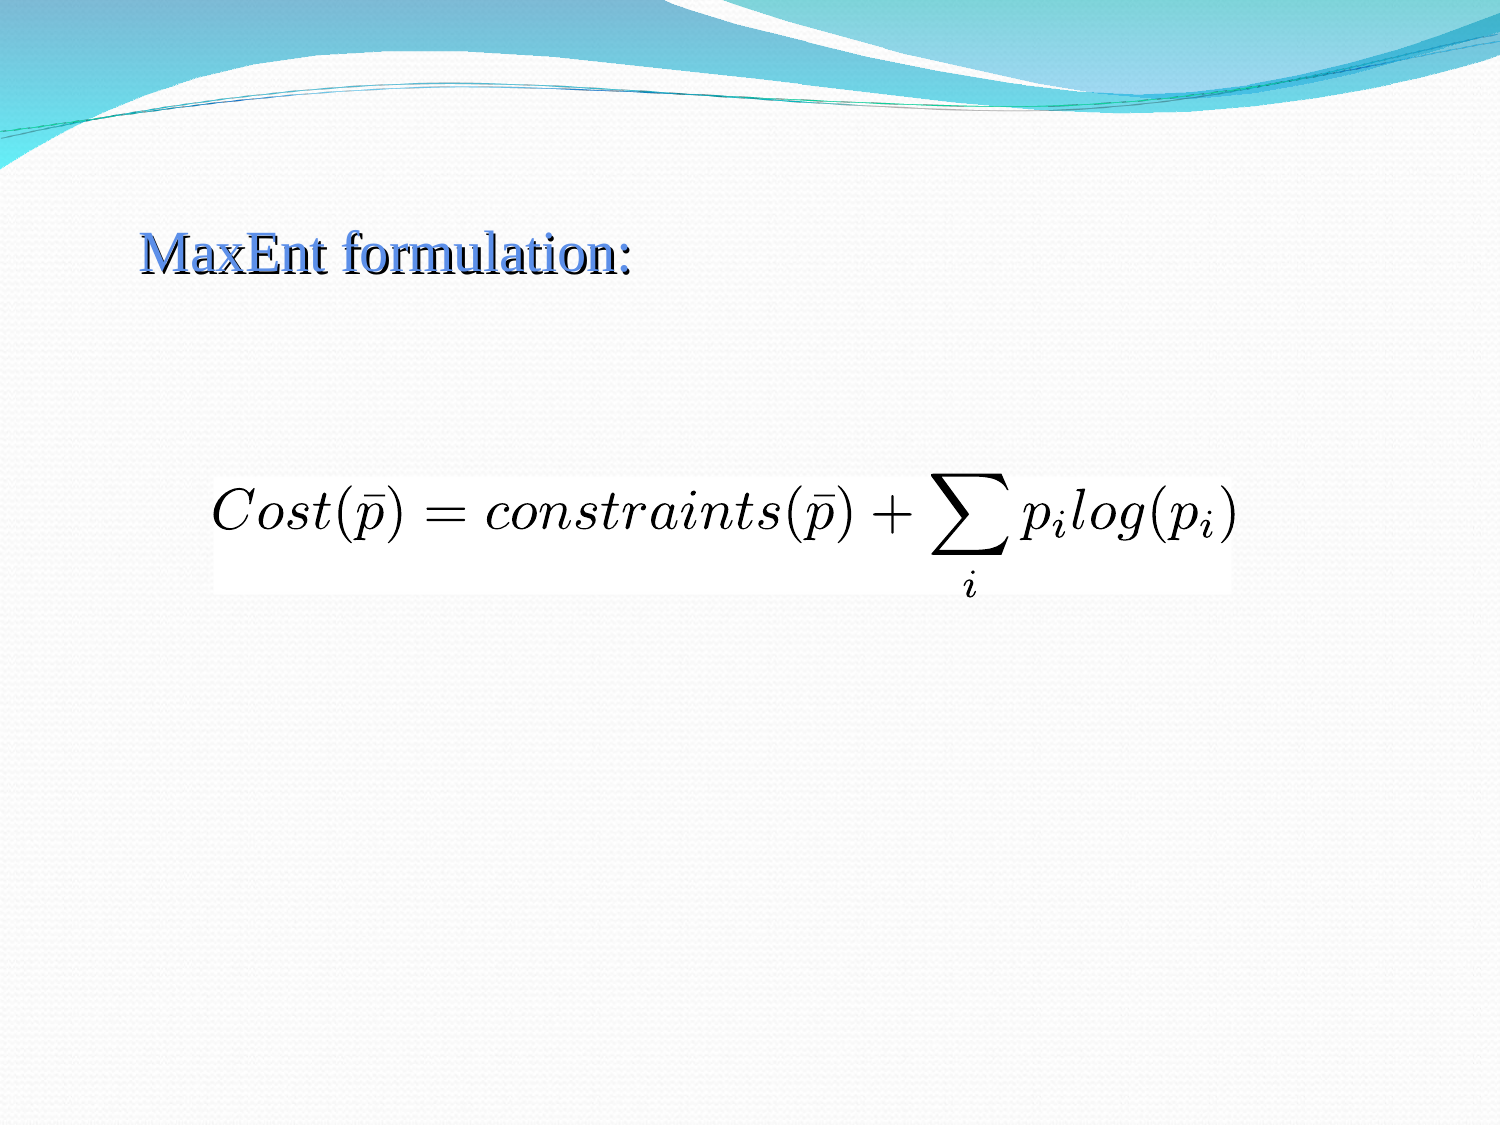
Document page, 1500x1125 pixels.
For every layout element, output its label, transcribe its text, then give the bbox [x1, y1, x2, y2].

text_box [213, 473, 1235, 598]
text_box MaxEnt formulation: [59, 217, 1028, 284]
picture [0, 0, 1500, 1125]
